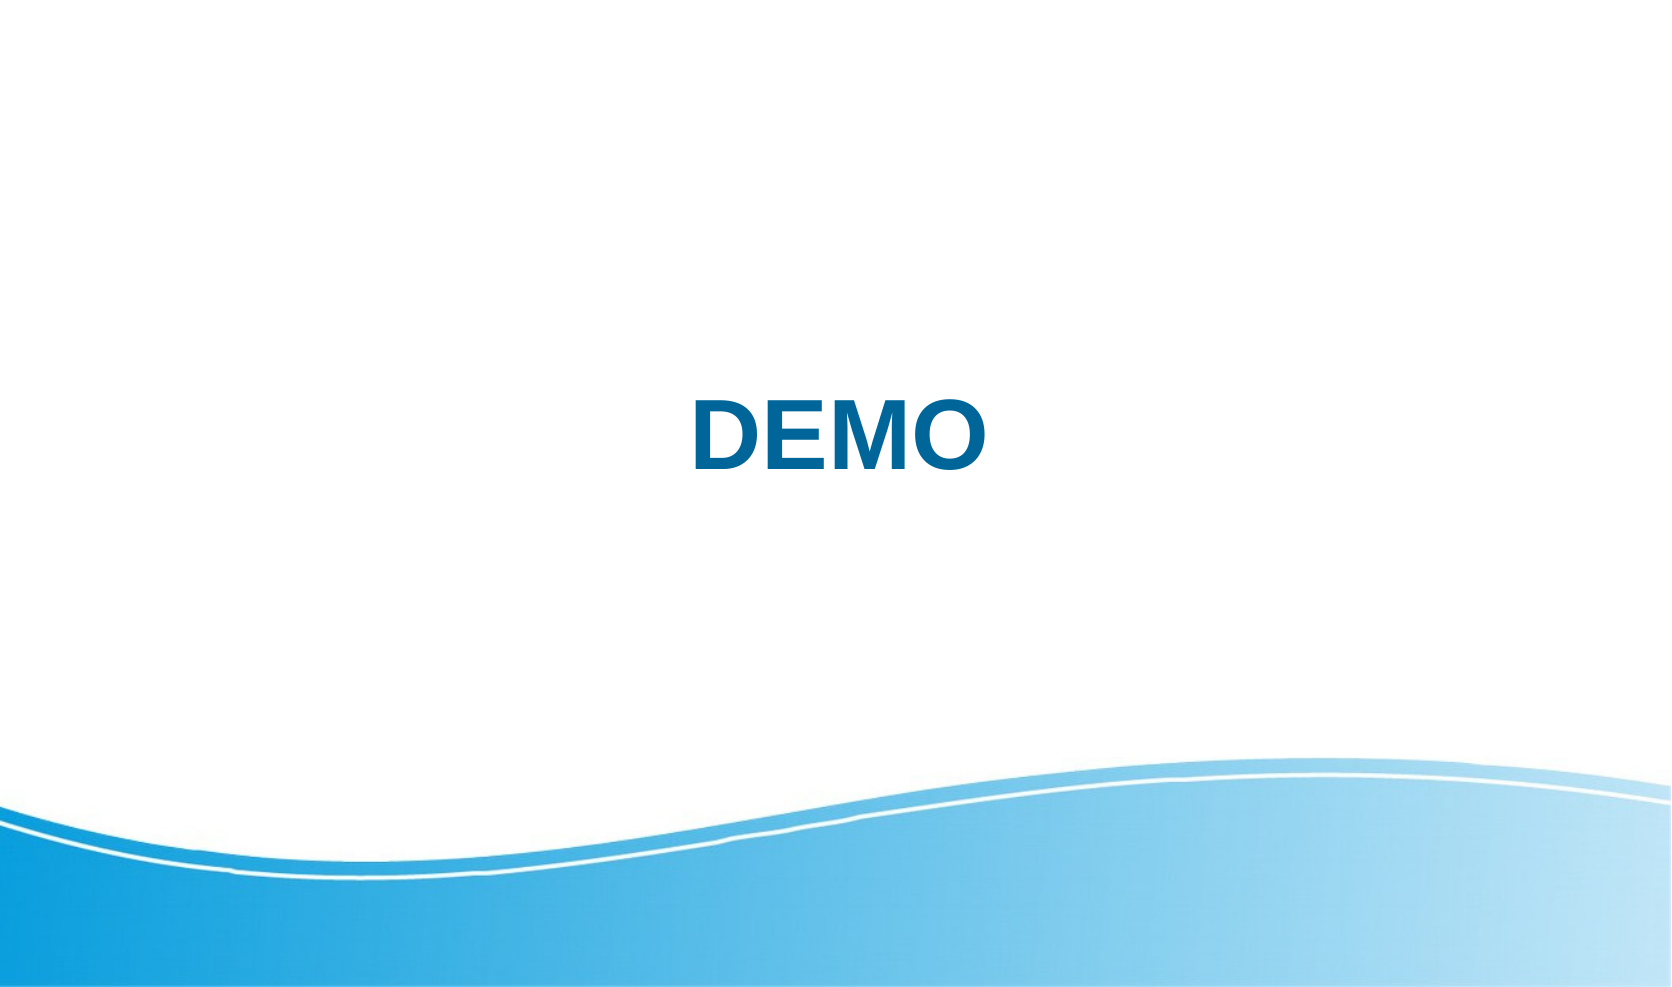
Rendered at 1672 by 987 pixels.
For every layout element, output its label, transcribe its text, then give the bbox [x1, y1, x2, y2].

picture [0, 757, 1671, 987]
title DEMO [87, 321, 1592, 549]
